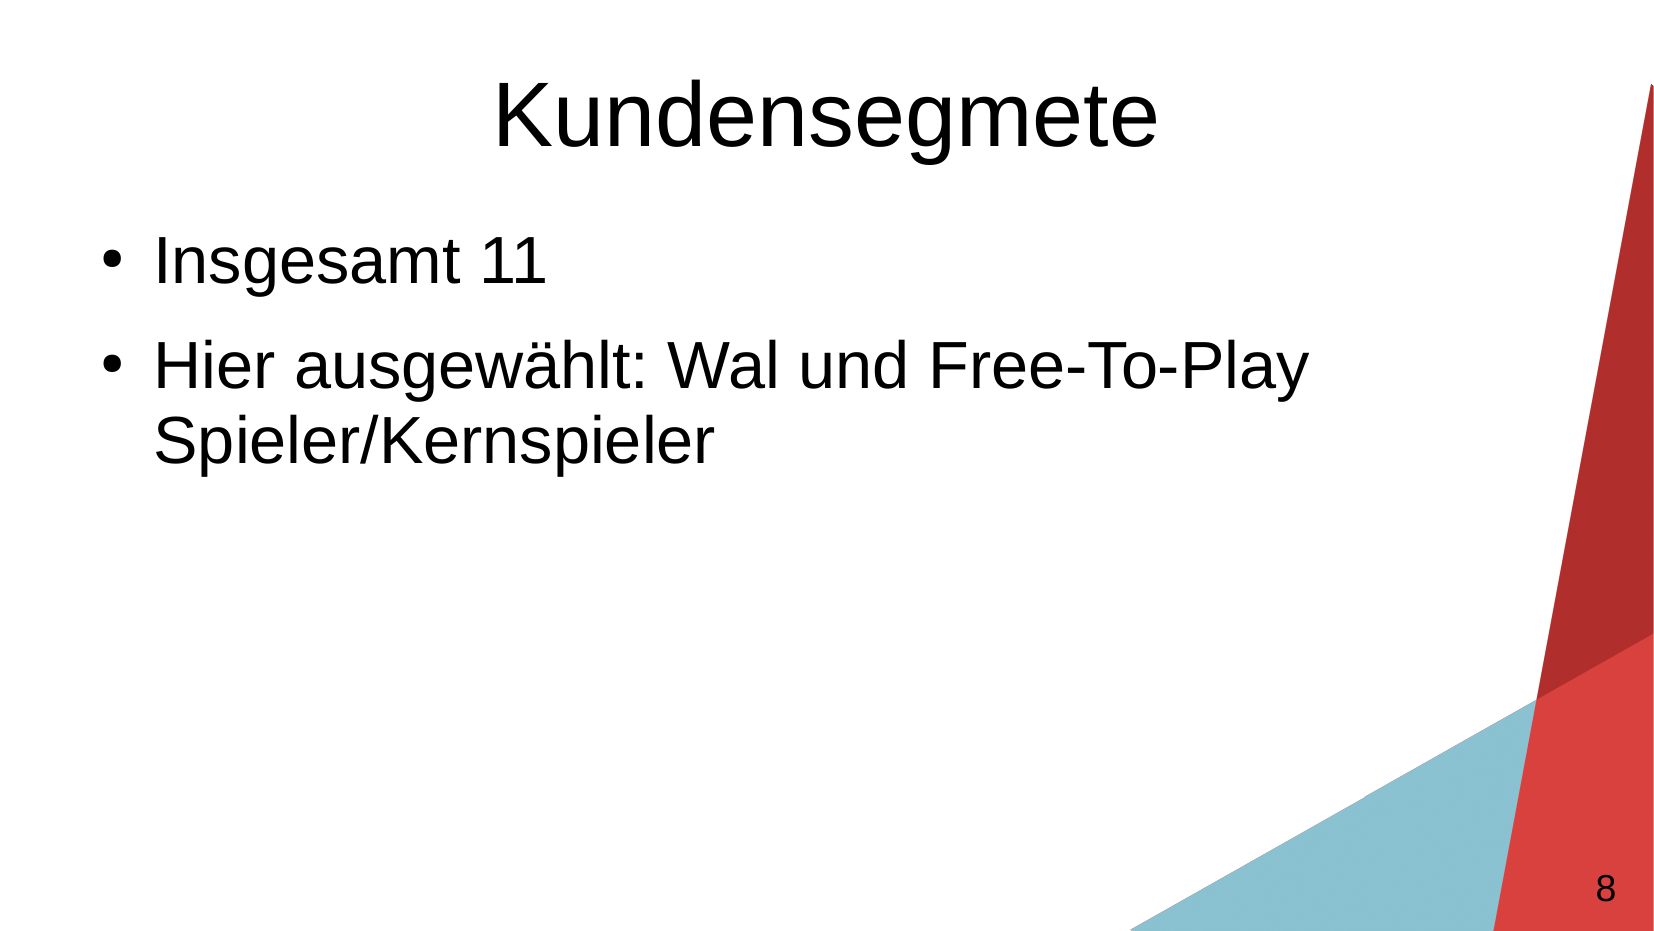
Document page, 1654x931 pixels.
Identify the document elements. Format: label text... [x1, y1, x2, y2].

picture [1075, 84, 1654, 931]
title Kundensegmete [82, 37, 1571, 193]
list Insgesamt 11 Hier ausgewählt: Wal und Free-To-Play Spieler/Kernspieler [82, 223, 1571, 763]
